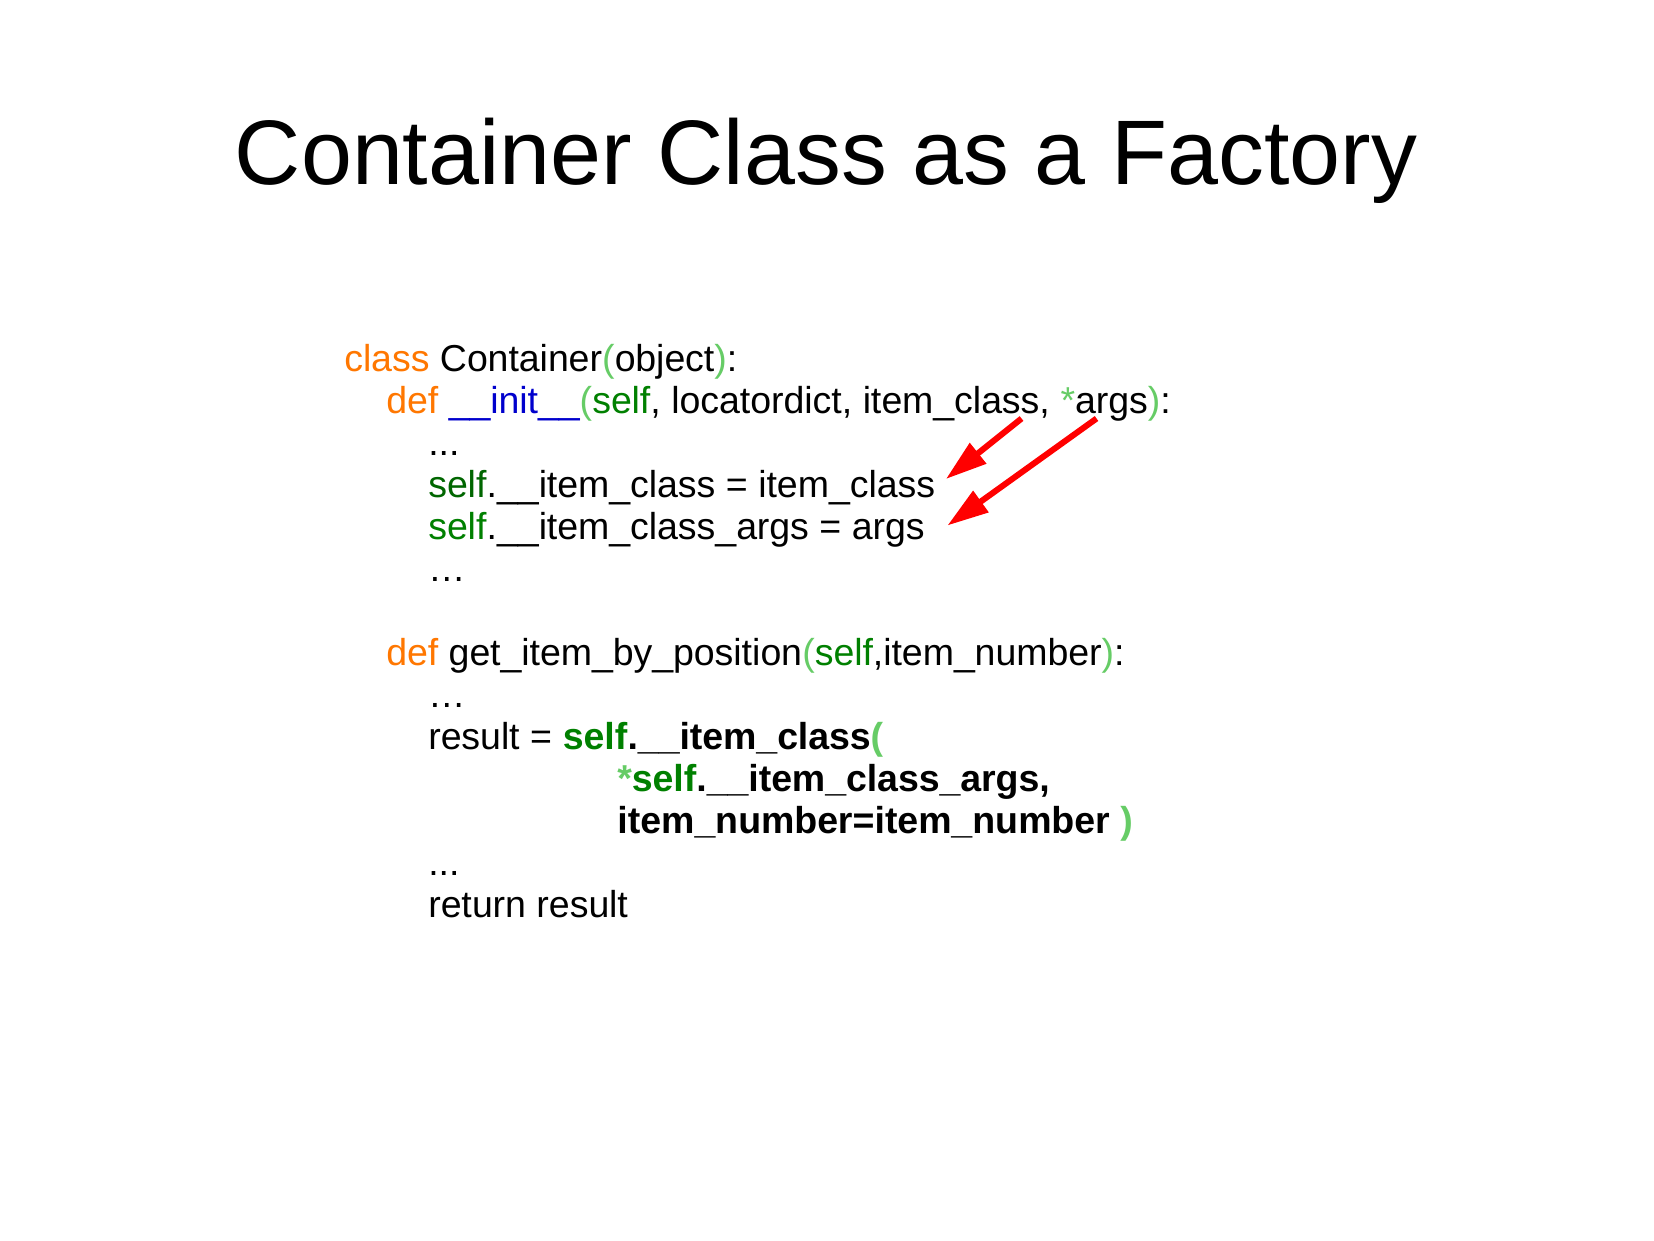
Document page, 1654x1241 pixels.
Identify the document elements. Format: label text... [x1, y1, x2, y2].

text_box class Container(object): def __init__(self, locatordict, item_class, *args): ... self.__item_class = item_class self.__item_class_args = args … def get_item_by_position(self,item_number): … result = self.__item_class( *self.__item_class_args, item_number=item_number ) ... return result [329, 330, 1186, 975]
title Container Class as a Factory [82, 49, 1571, 257]
